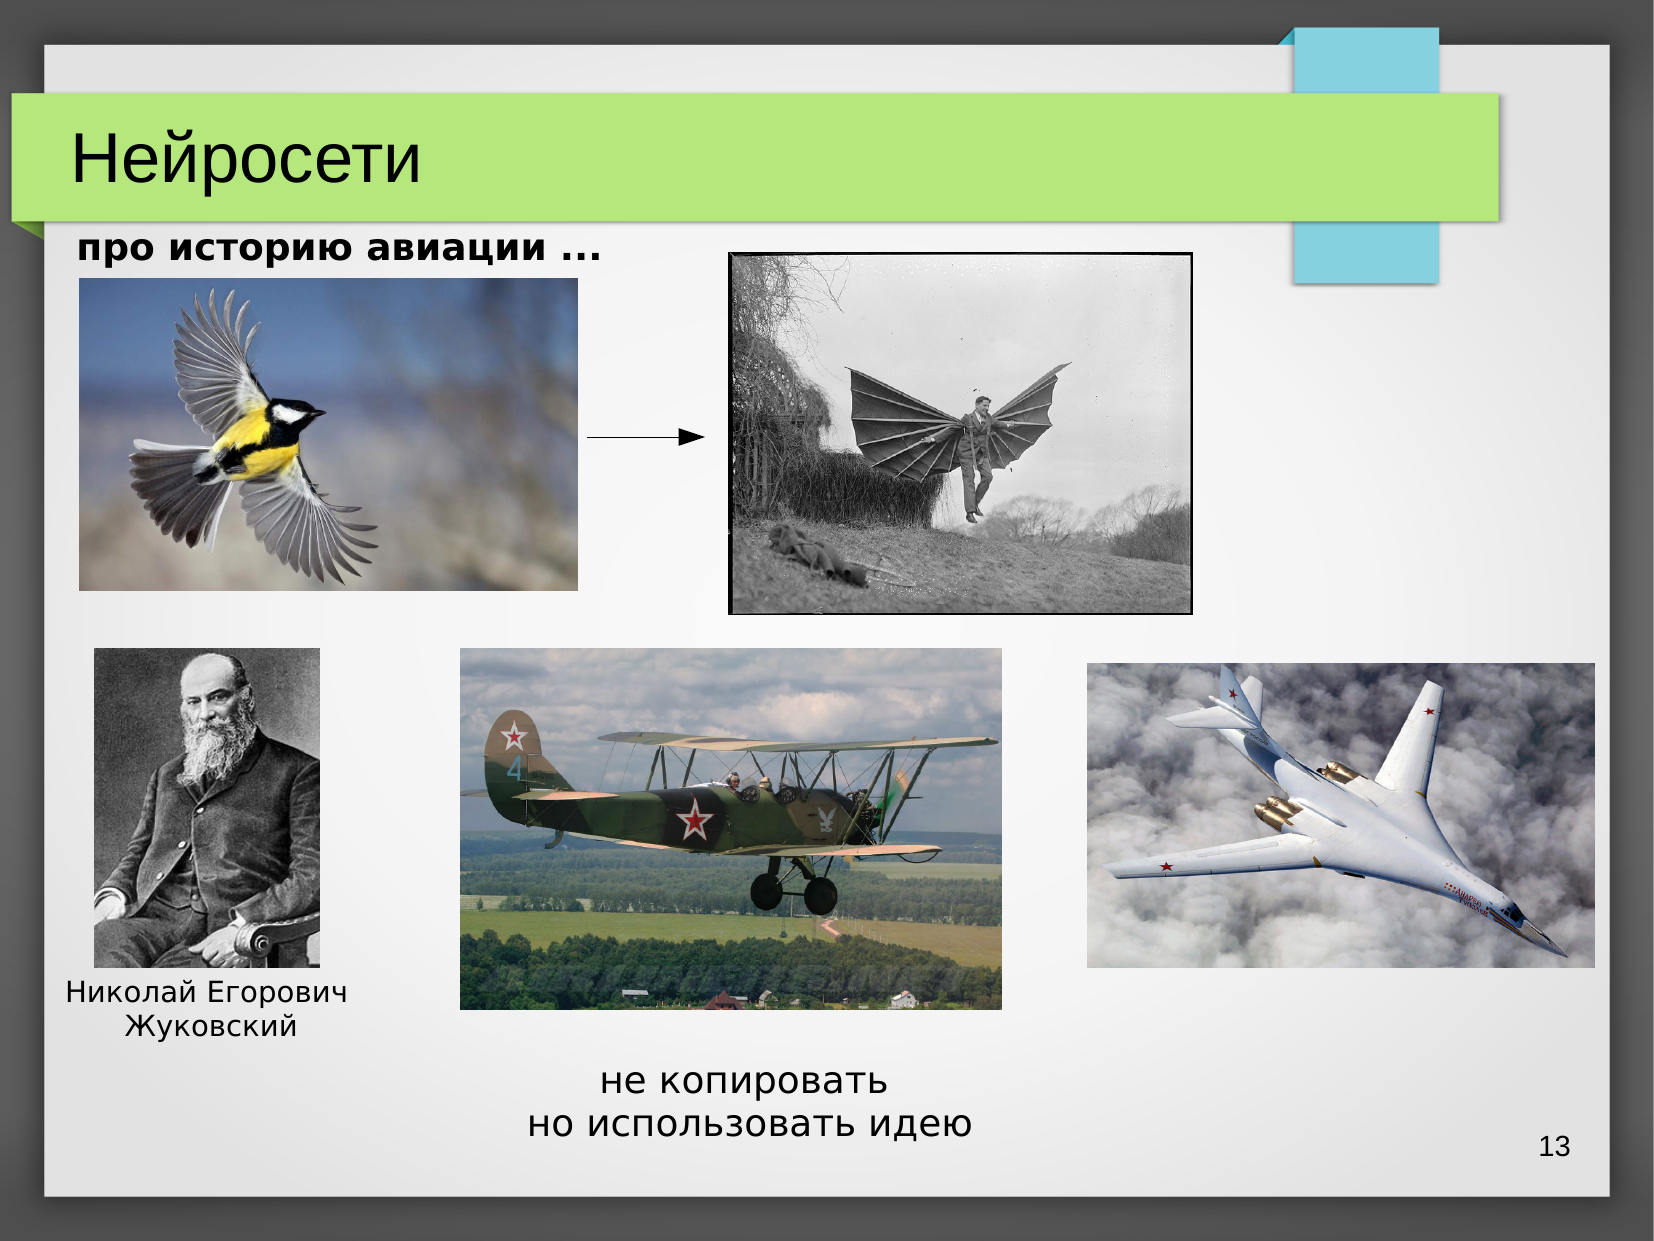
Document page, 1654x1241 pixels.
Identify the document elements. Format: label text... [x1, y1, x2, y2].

text_box про историю авиации ... [61, 218, 650, 277]
text_box Николай Егорович Жуковский [47, 967, 367, 1052]
title Нейросети [70, 118, 1205, 199]
text_box не копировать но использовать идею [94, 1051, 1406, 1170]
picture [0, 0, 1654, 1241]
